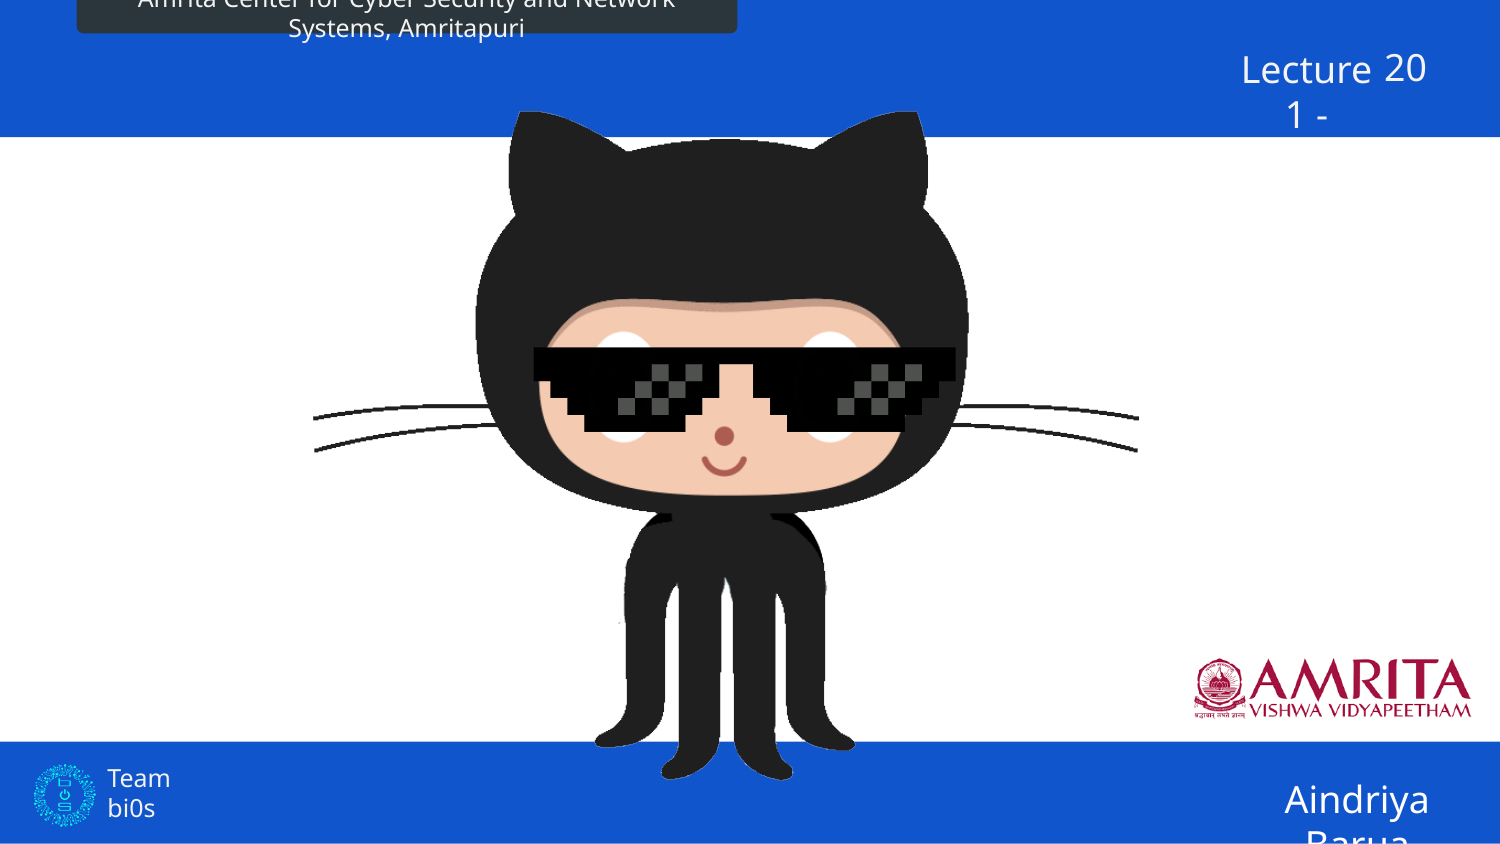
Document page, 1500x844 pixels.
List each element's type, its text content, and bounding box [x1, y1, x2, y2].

picture [30, 763, 99, 828]
slide_number <number> [1322, 42, 1489, 98]
picture [1193, 654, 1473, 724]
picture [312, 97, 1139, 794]
